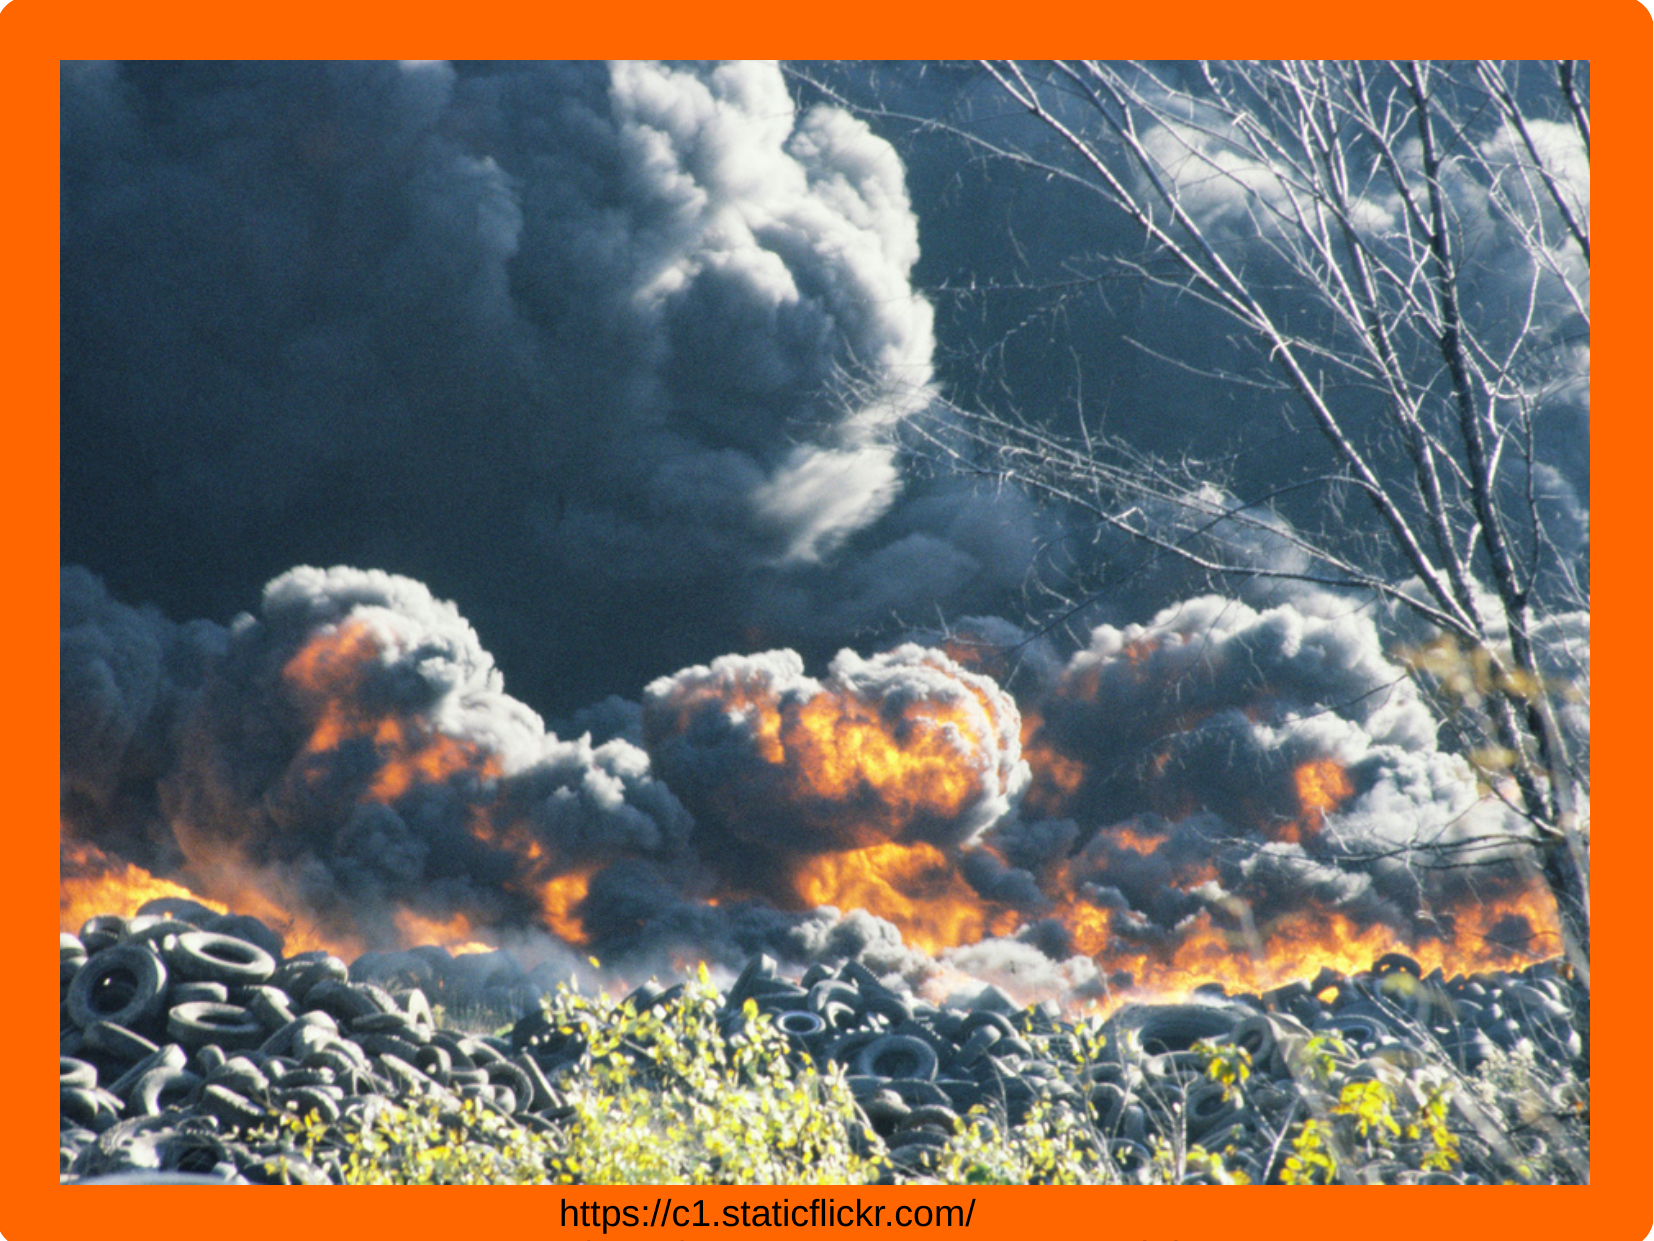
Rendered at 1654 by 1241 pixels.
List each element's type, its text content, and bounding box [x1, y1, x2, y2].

text_box https://c1.staticflickr.com/8/7160/6588151679_5ea9e64703_b.jpg [544, 1185, 1653, 1241]
picture [60, 60, 1590, 1186]
